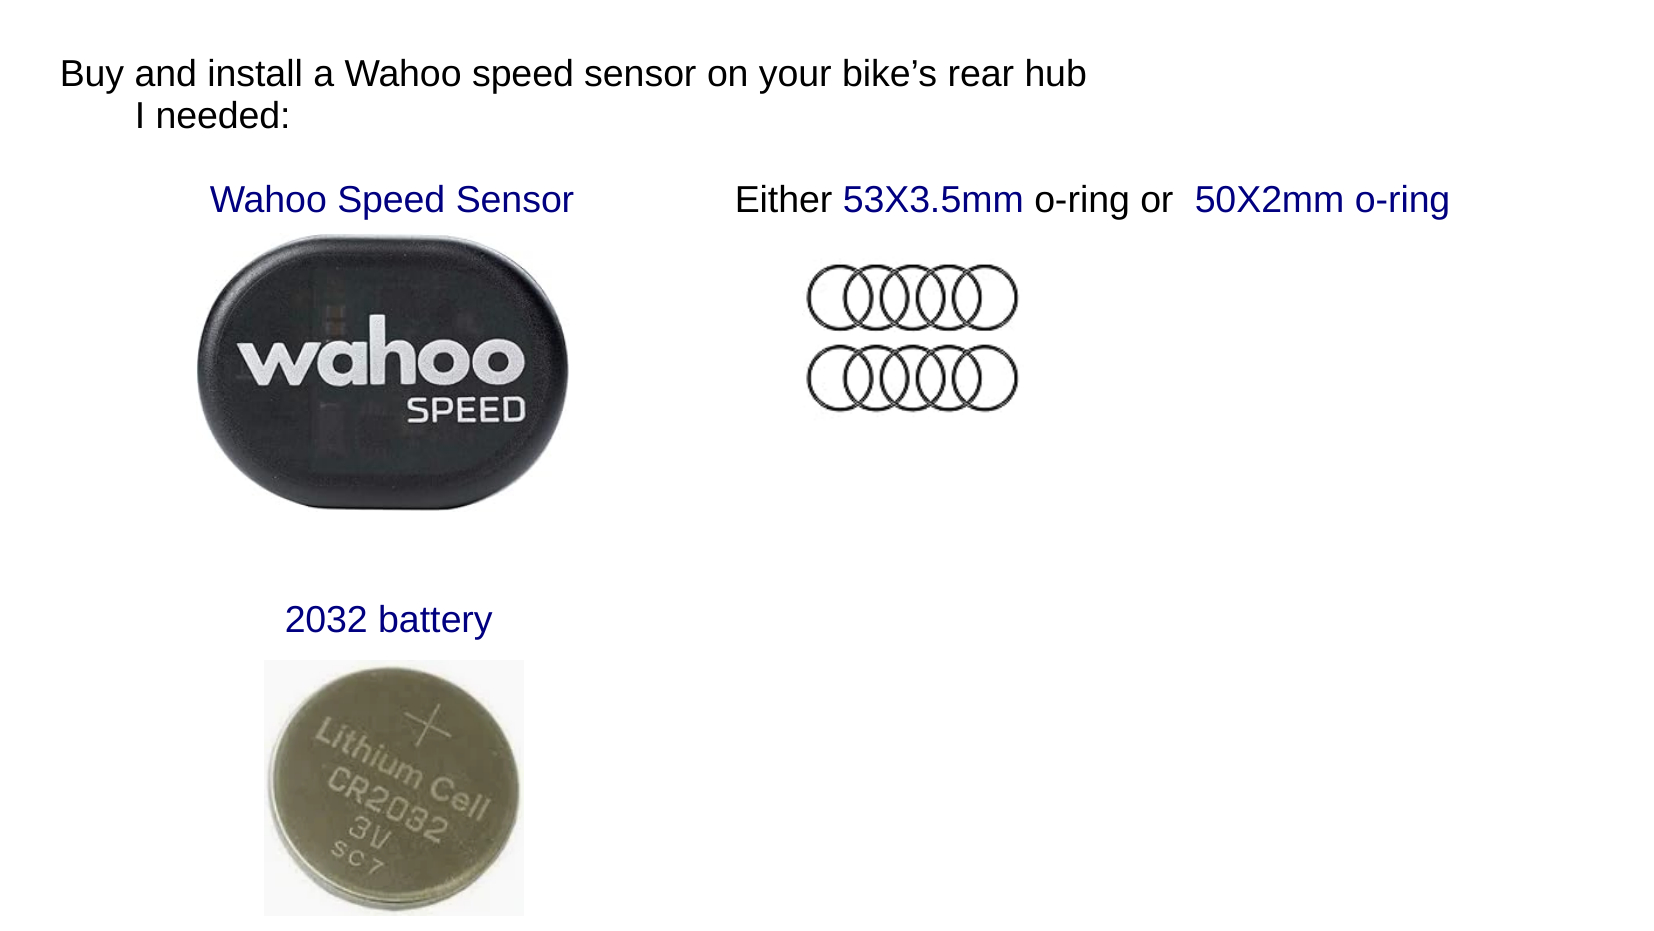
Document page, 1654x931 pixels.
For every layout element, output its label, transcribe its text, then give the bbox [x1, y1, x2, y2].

picture [264, 660, 524, 916]
text_box Buy and install a Wahoo speed sensor on your bike’s rear hub I needed: Wahoo Speed Sensor Either 53X3.5mm o-ring or 50X2mm o-ring 2032 battery [45, 45, 1621, 690]
picture [802, 232, 1024, 455]
picture [196, 233, 570, 512]
